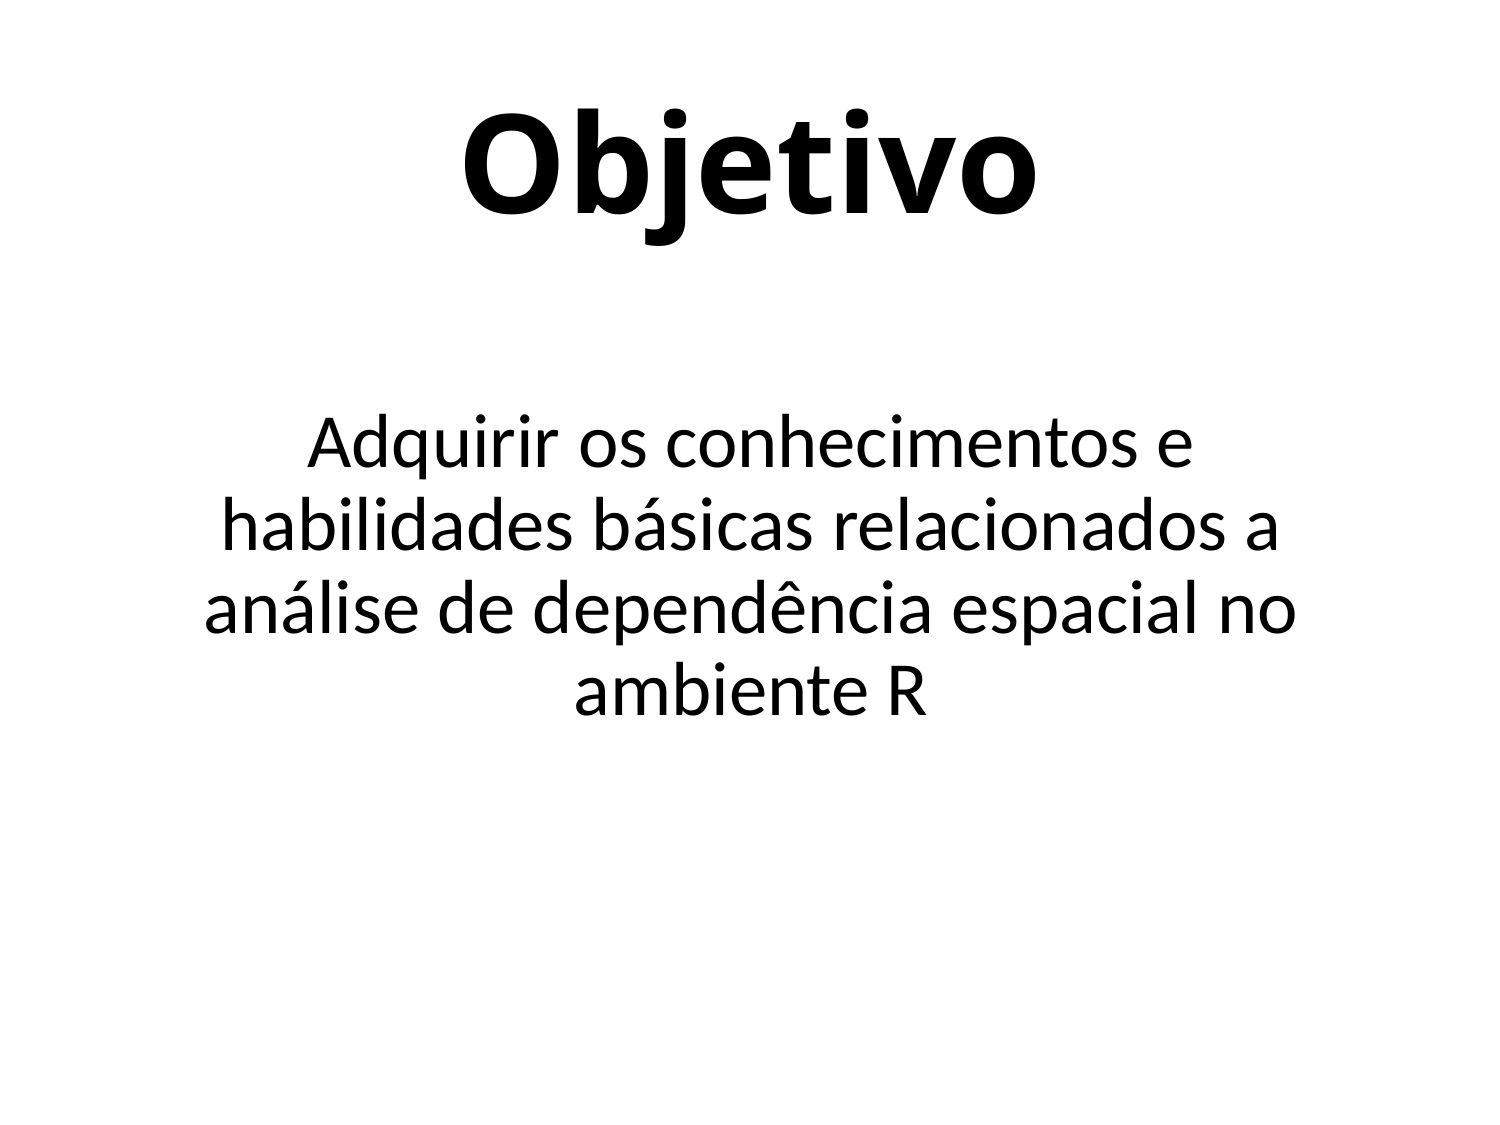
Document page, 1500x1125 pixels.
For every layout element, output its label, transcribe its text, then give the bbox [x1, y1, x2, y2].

list Adquirir os conhecimentos e habilidades básicas relacionados a análise de dependência espacial no ambiente R [182, 394, 1320, 743]
title Objetivo [103, 59, 1397, 278]
